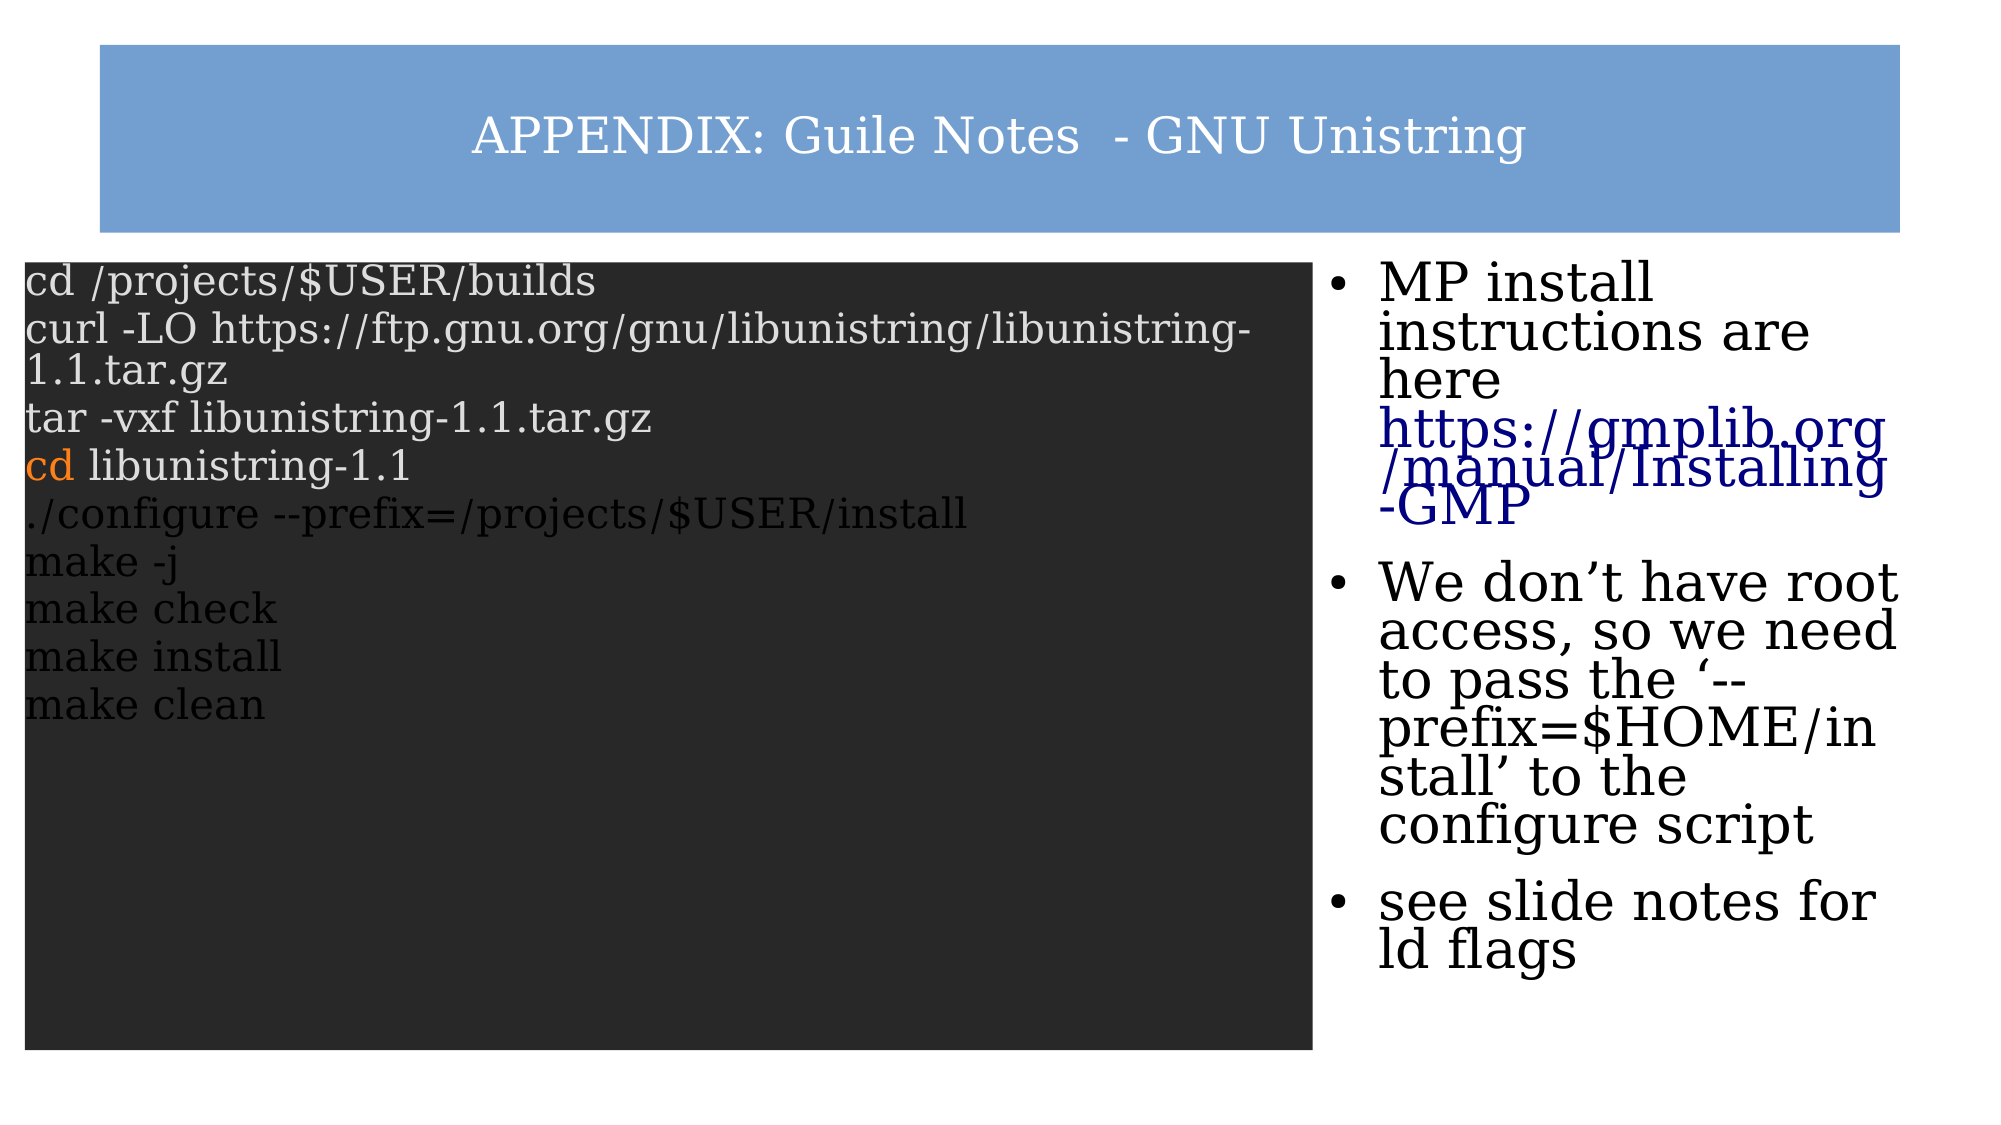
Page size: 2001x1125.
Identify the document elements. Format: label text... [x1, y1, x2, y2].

title APPENDIX: Guile Notes - GNU Unistring [99, 44, 1900, 233]
list MP install instructions are here https://gmplib.org/manual/Installing-GMP We don’t have root access, so we need to pass the ‘--prefix=$HOME/install’ to the configure script see slide notes for ld flags [1312, 262, 1901, 916]
list cd /projects/$USER/builds curl -LO https://ftp.gnu.org/gnu/libunistring/libunistring-1.1.tar.gz tar -vxf libunistring-1.1.tar.gz cd libunistring-1.1 ./configure --prefix=/projects/$USER/install make -j make check make install make clean [24, 262, 1313, 1051]
